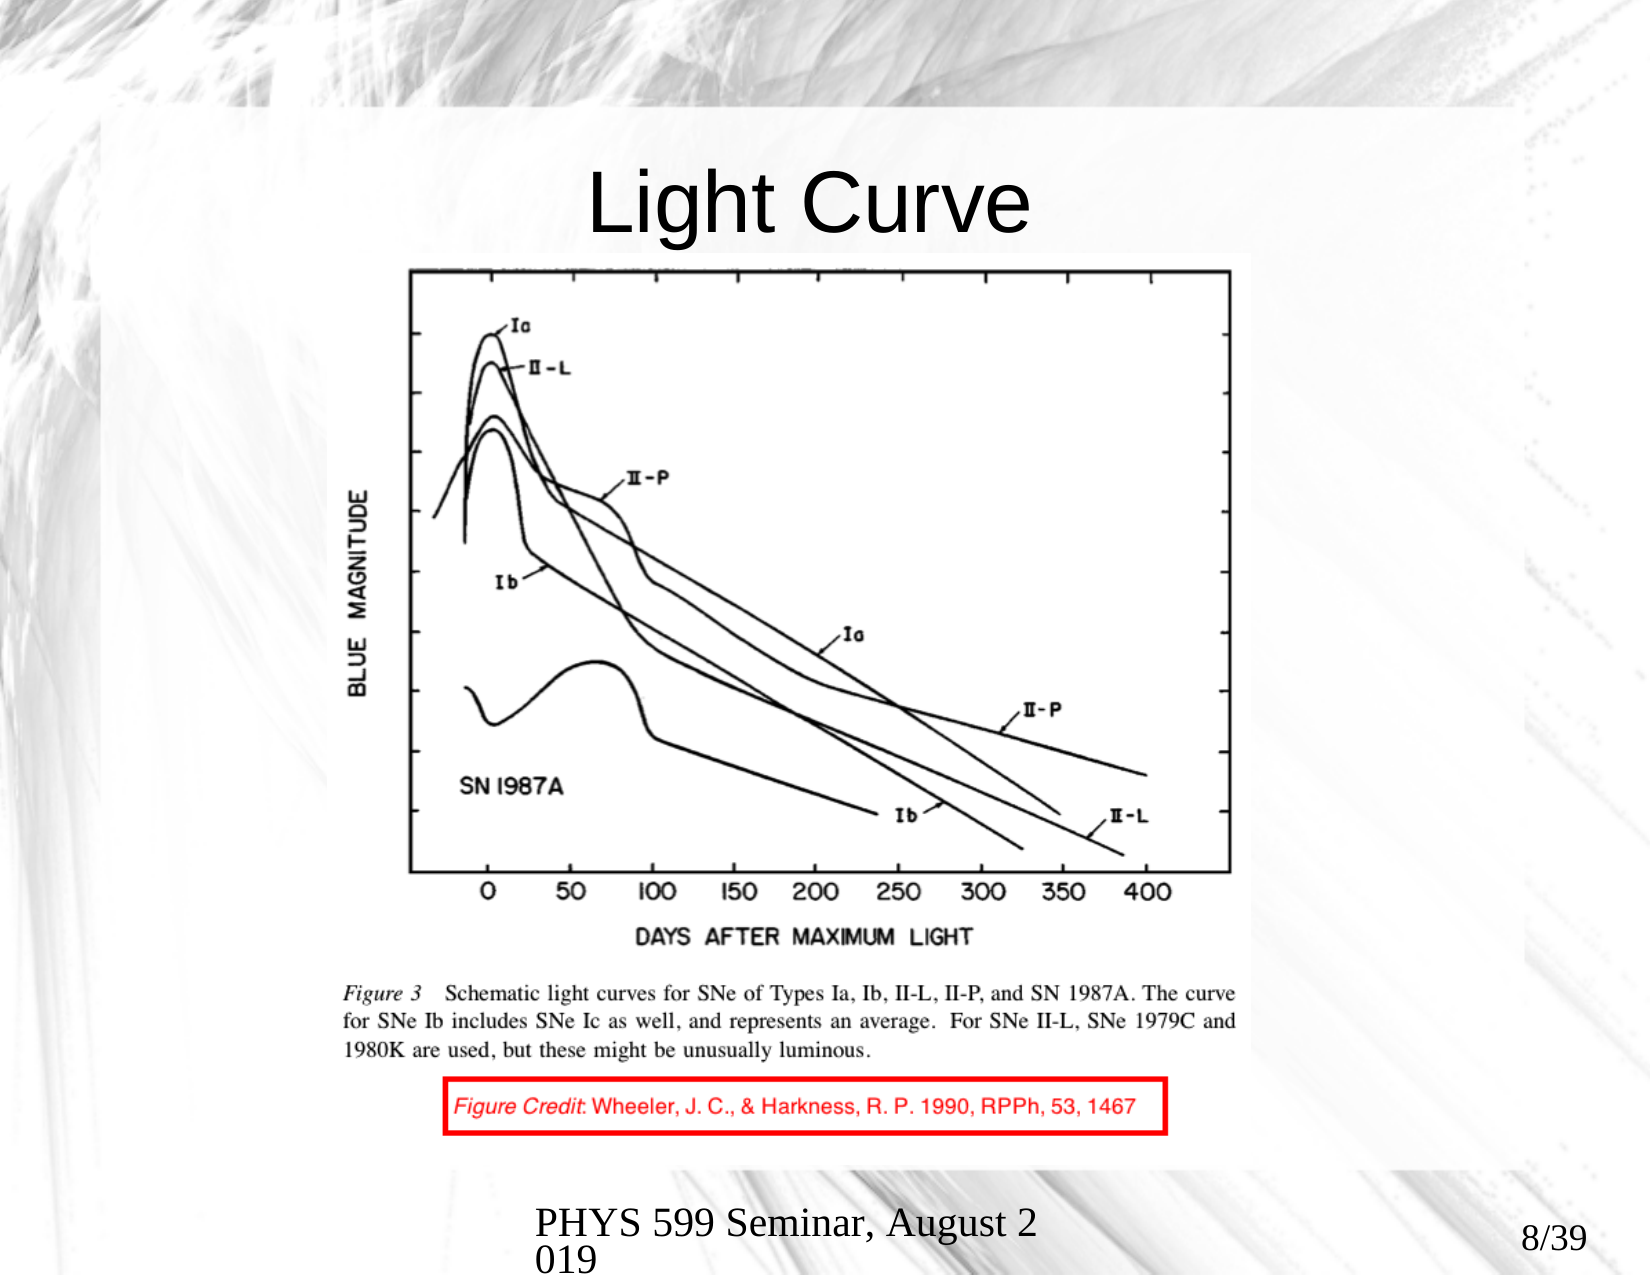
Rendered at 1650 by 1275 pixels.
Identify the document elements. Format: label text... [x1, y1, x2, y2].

picture [0, 0, 1650, 1275]
title Light Curve [117, 103, 1503, 300]
